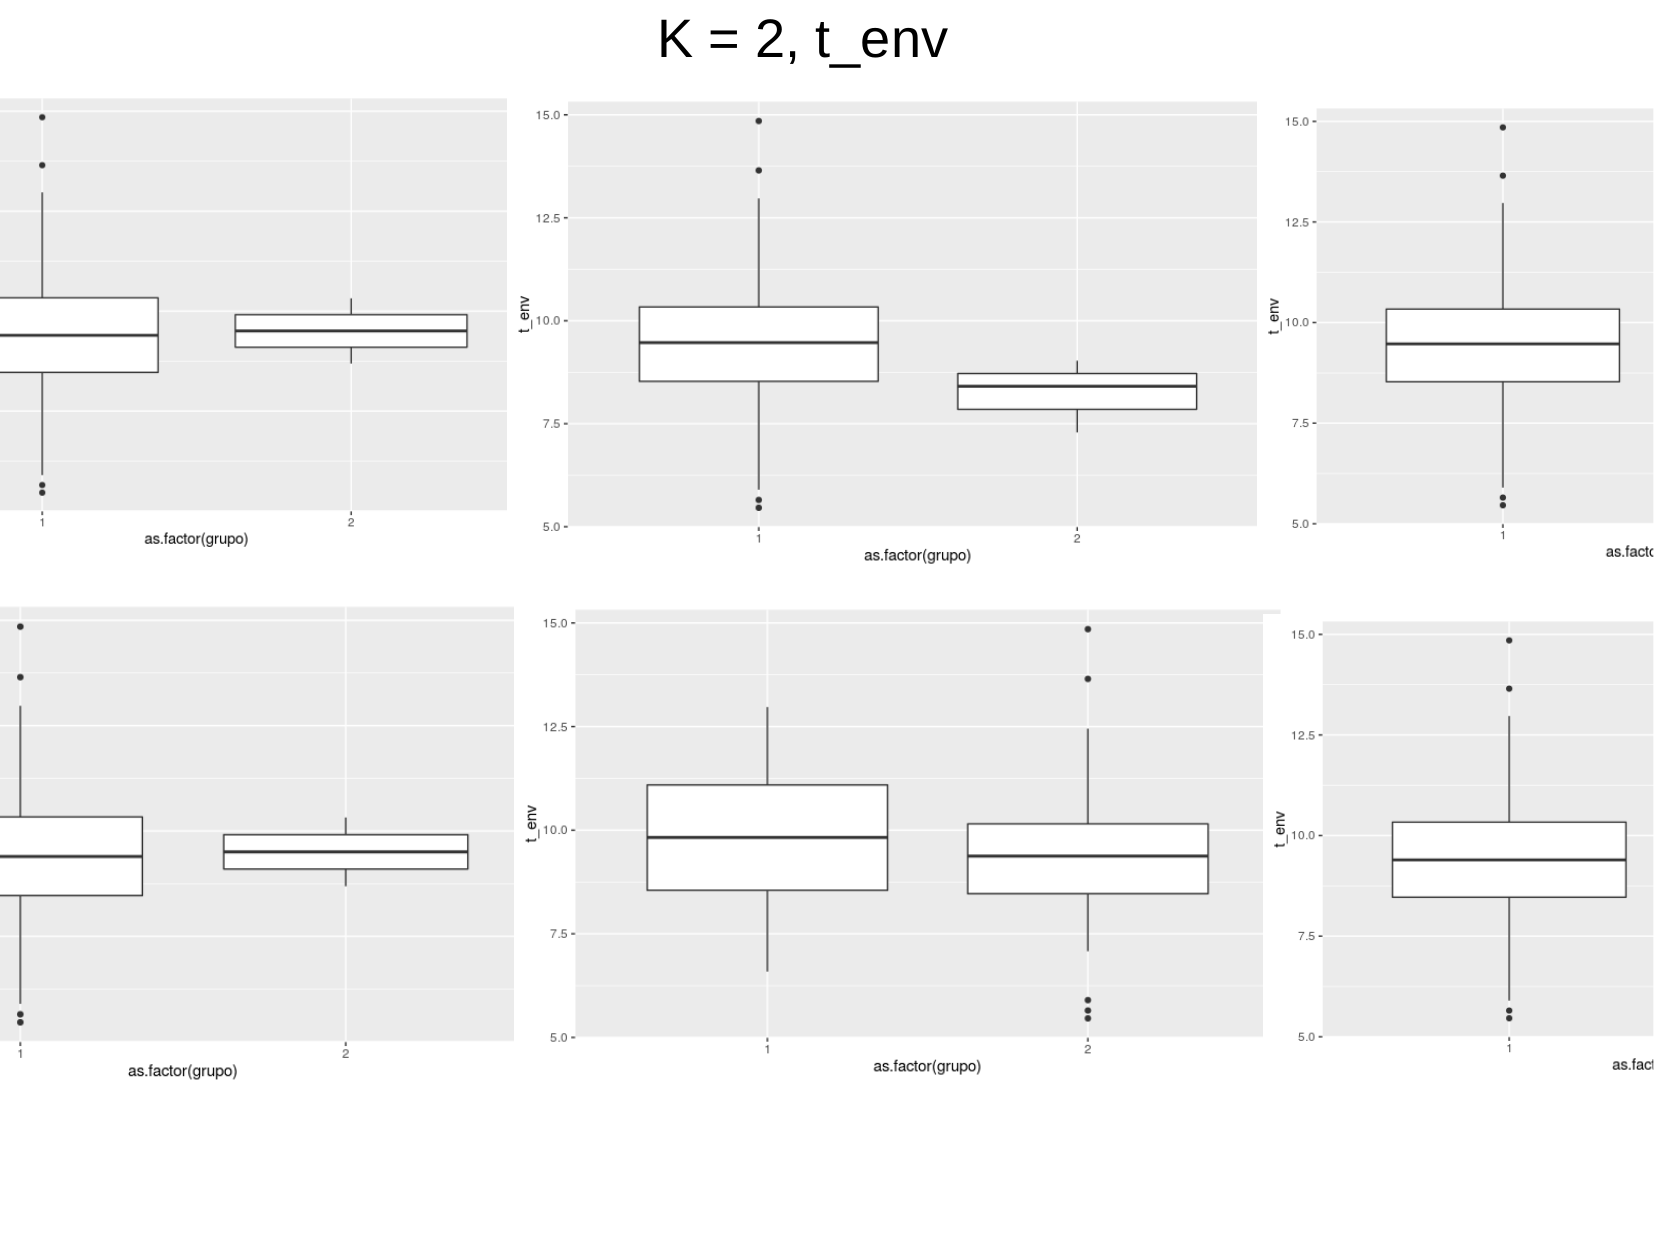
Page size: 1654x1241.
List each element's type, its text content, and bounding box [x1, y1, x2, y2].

picture [0, 599, 1654, 1087]
title K = 2, t_env [59, 0, 1548, 101]
picture [0, 91, 1654, 571]
